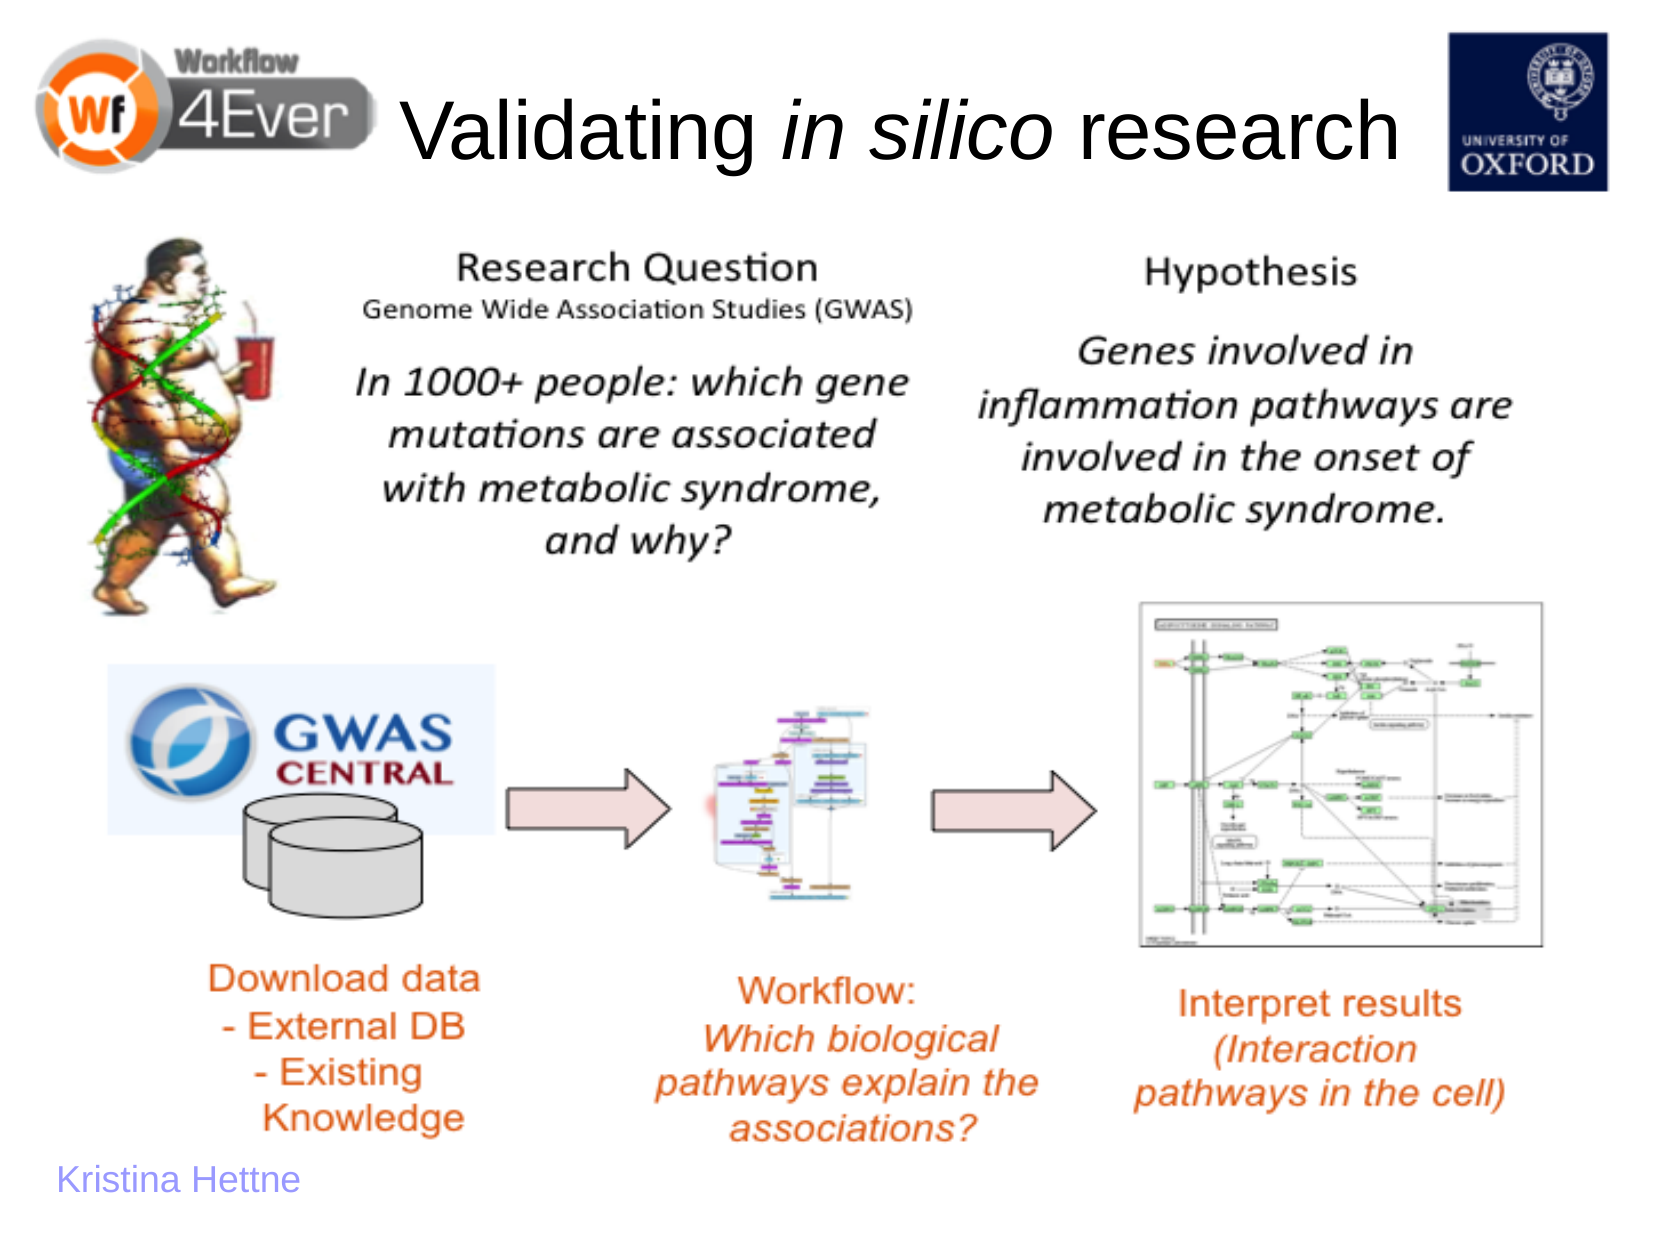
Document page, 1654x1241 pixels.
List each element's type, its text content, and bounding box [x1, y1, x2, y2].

picture [29, 33, 354, 181]
text_box Kristina Hettne [41, 1151, 455, 1209]
picture [1446, 29, 1612, 194]
picture [74, 196, 1571, 1173]
title Validating in silico research [354, 31, 1447, 196]
